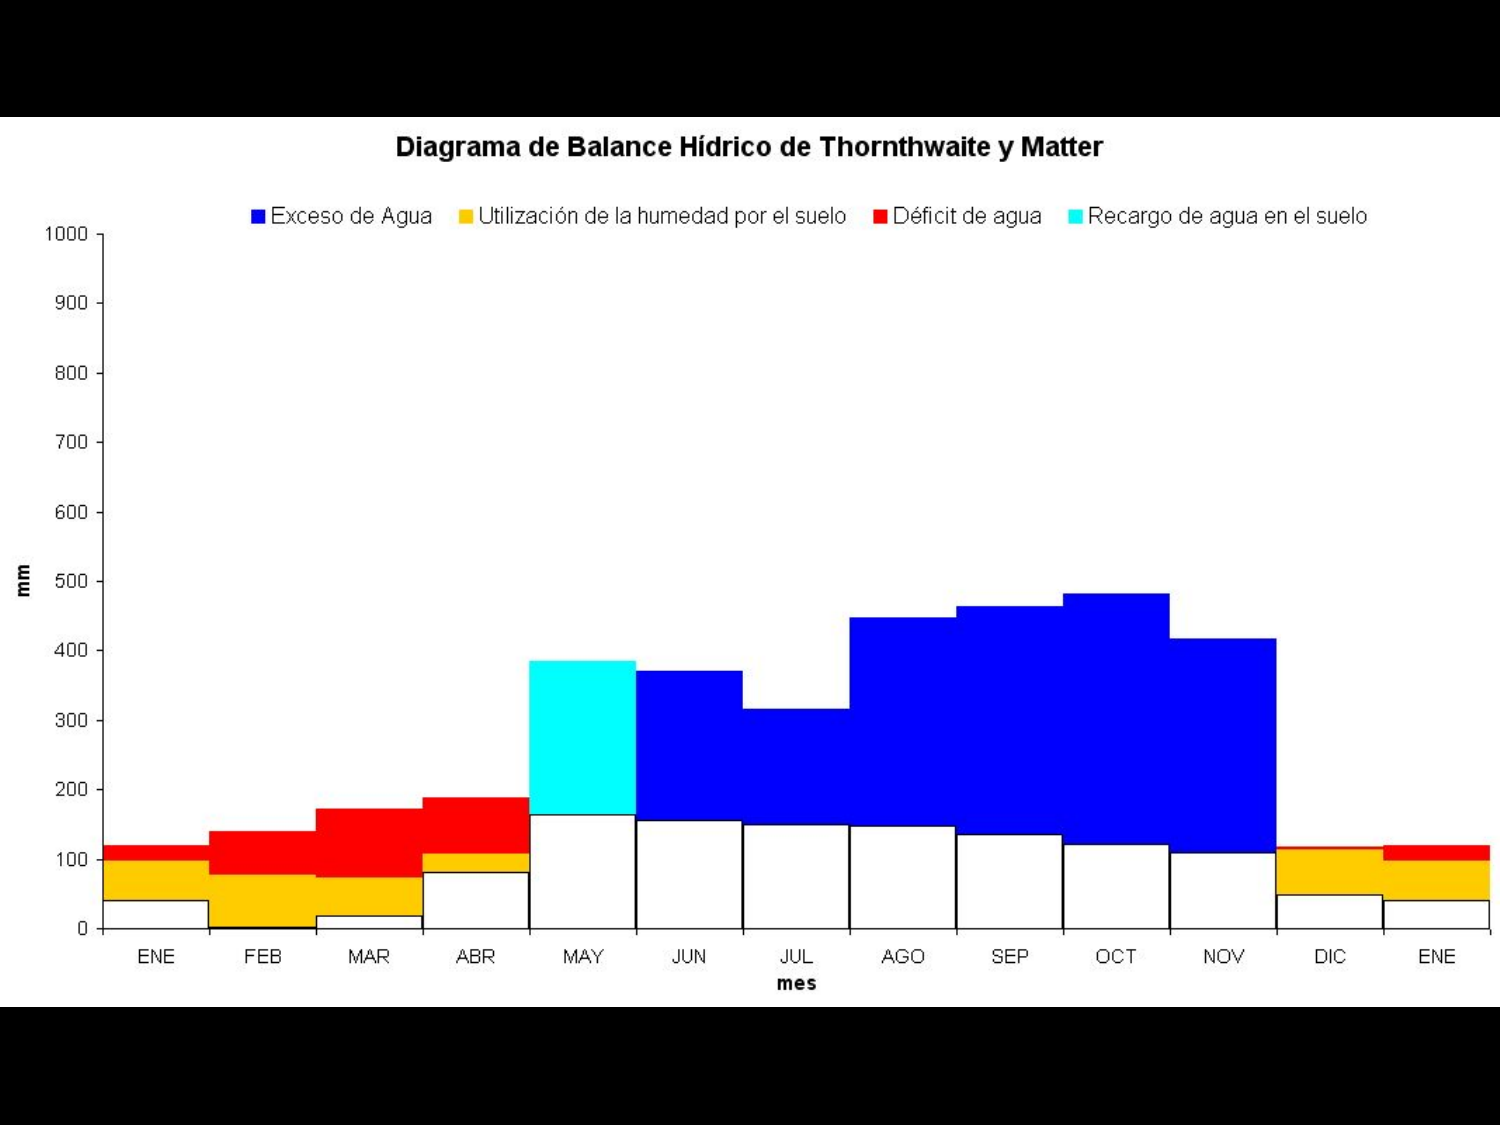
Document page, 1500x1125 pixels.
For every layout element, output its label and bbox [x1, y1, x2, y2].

picture [0, 117, 1500, 1007]
